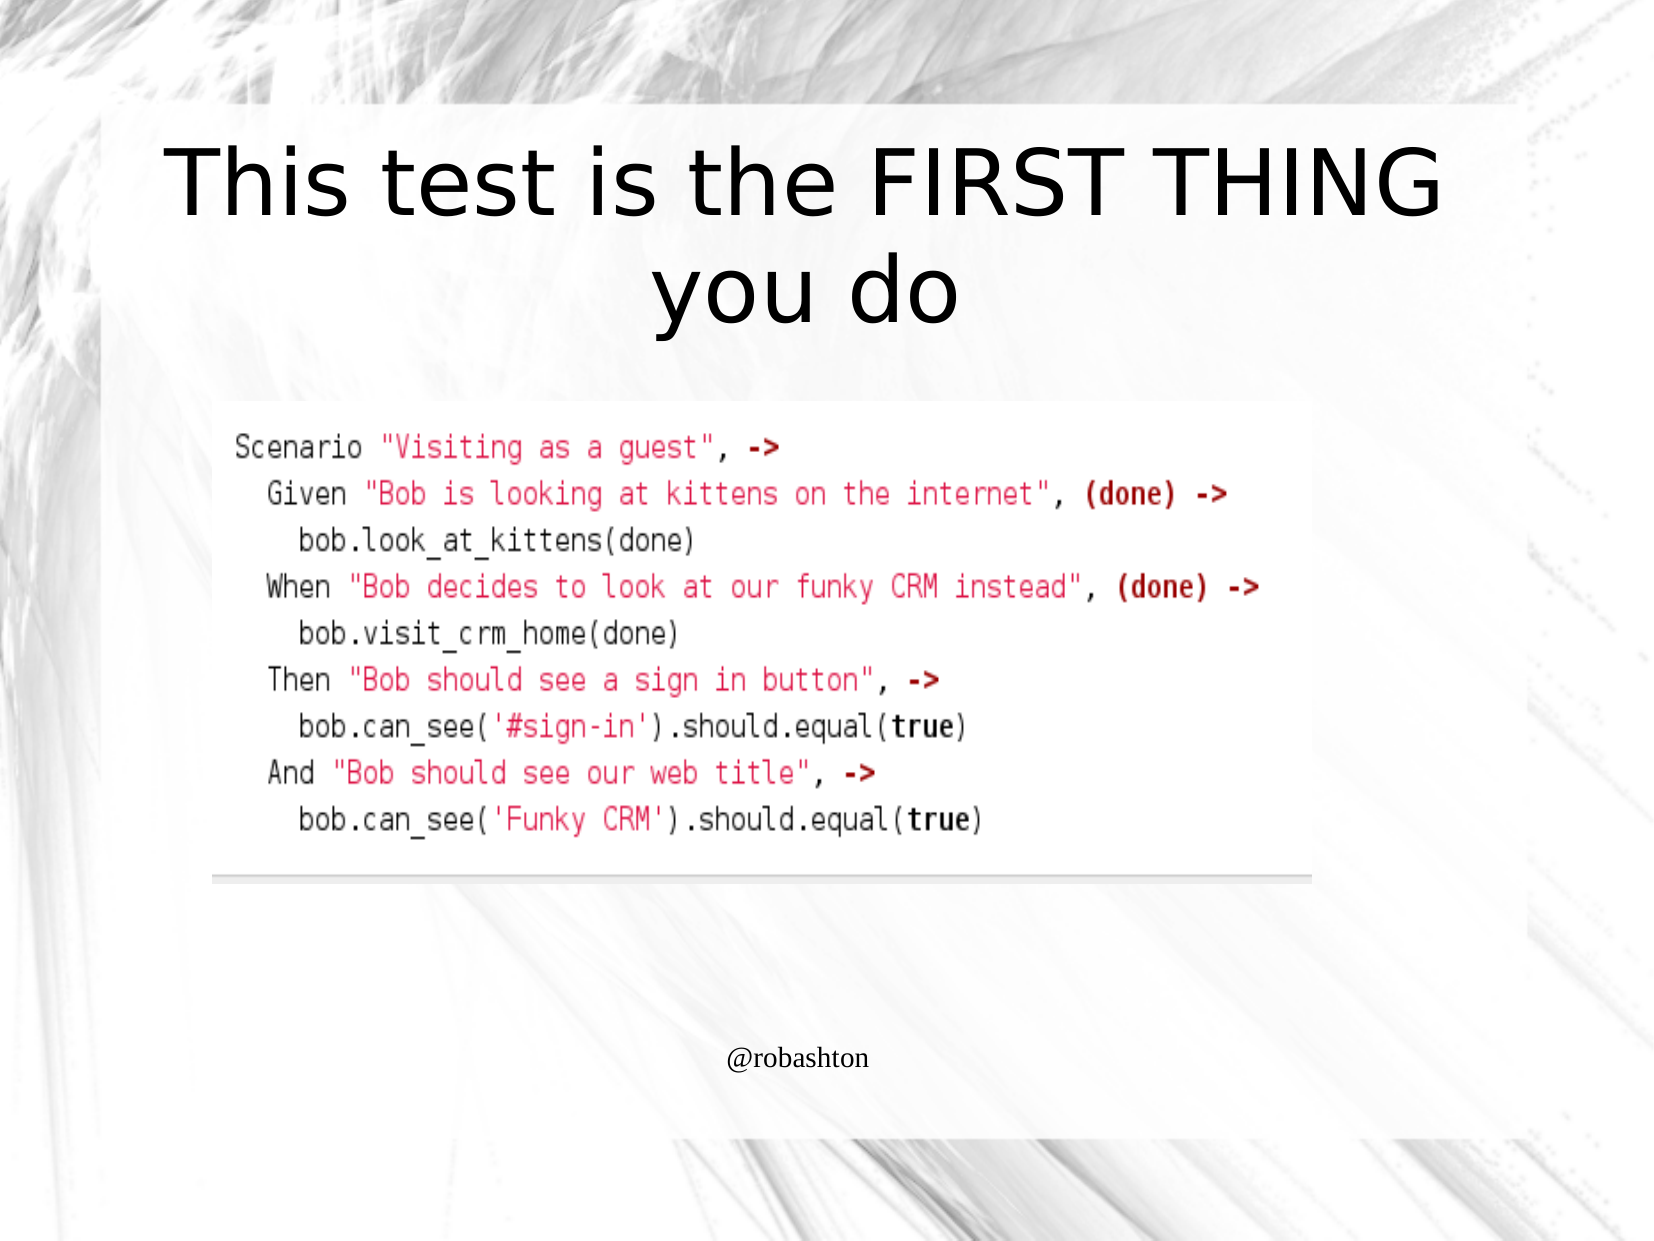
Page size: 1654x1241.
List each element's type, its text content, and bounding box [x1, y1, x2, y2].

picture [0, 0, 1654, 1241]
title This test is the FIRST THING you do [112, 129, 1501, 344]
